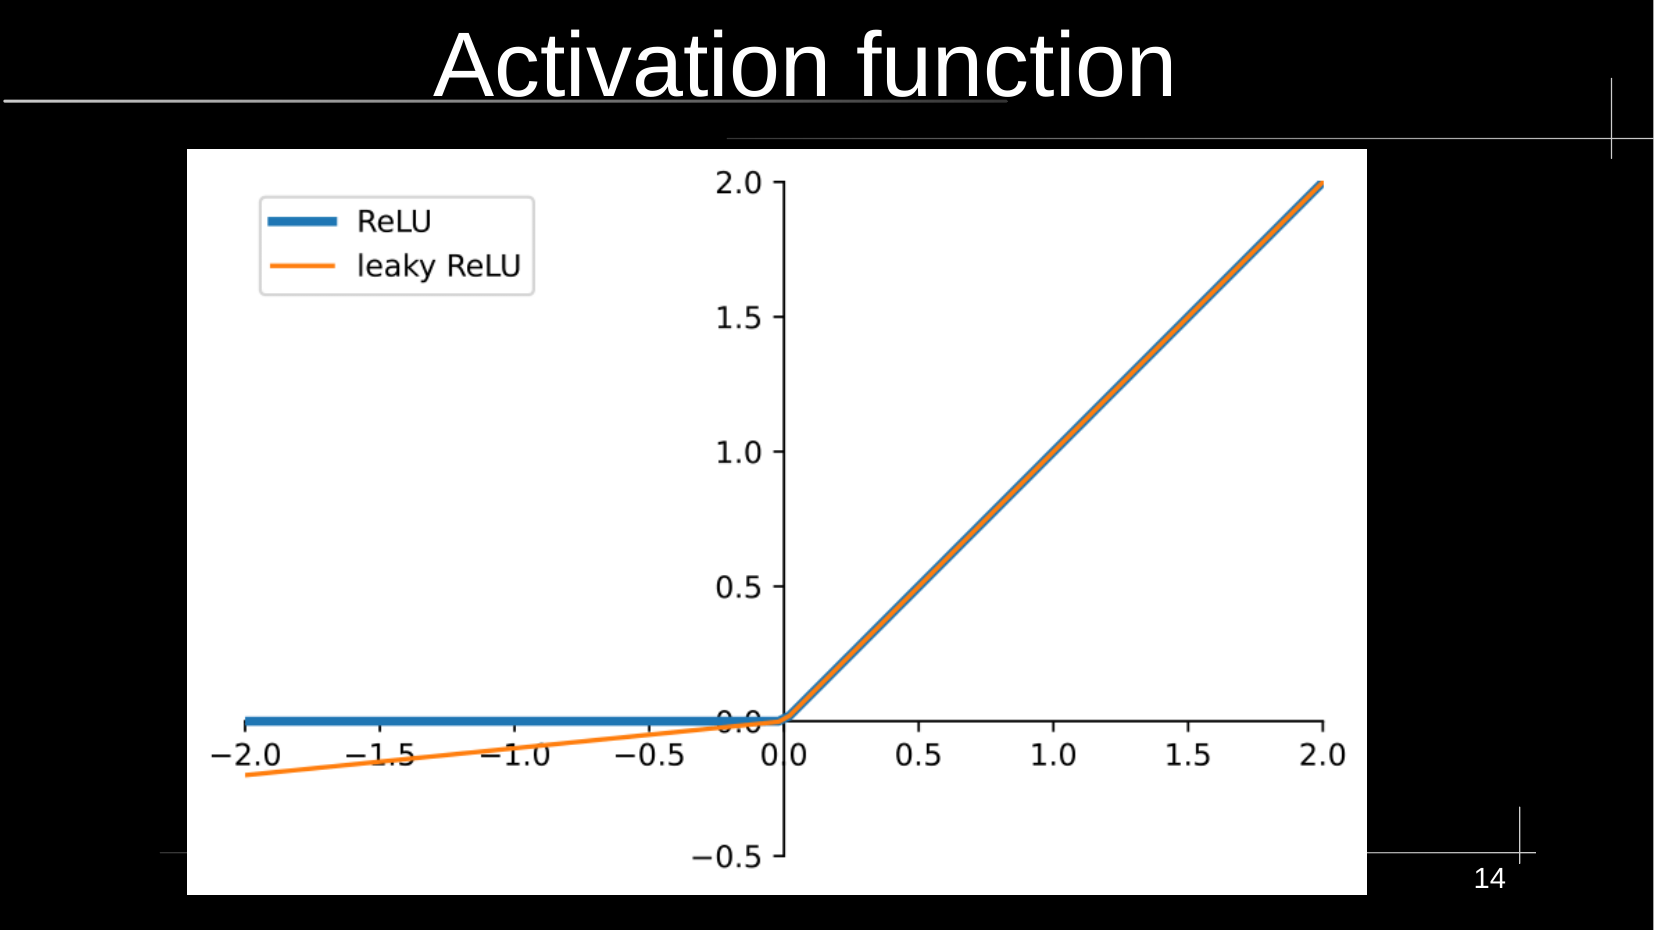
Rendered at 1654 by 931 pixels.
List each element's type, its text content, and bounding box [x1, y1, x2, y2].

picture [187, 149, 1367, 895]
title Activation function [23, 11, 1589, 119]
